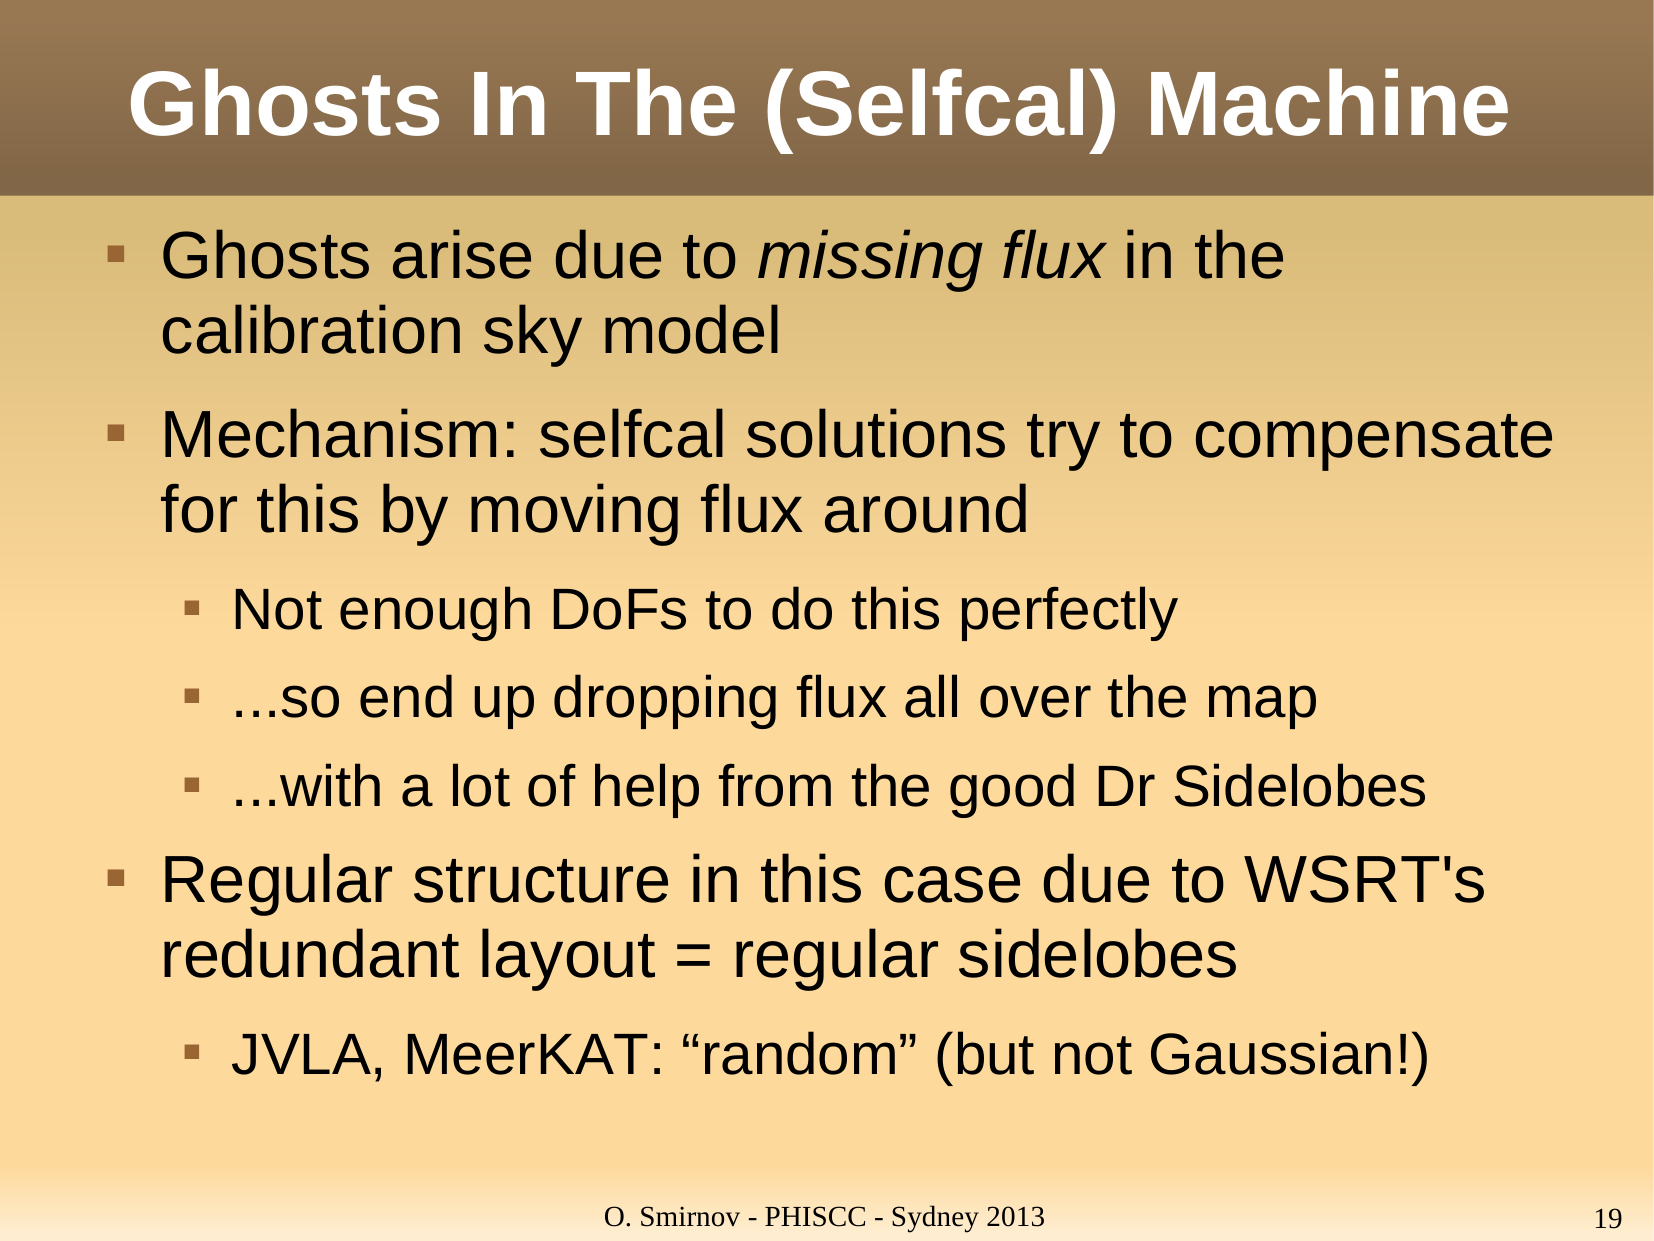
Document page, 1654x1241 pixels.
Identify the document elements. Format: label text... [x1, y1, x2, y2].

list Ghosts arise due to missing flux in the calibration sky model Mechanism: selfcal solutions try to compensate for this by moving flux around Not enough DoFs to do this perfectly ...so end up dropping flux all over the map ...with a lot of help from the good Dr Sidelobes Regular structure in this case due to WSRT's redundant layout = regular sidelobes JVLA, MeerKAT: “random” (but not Gaussian!) [90, 218, 1579, 1087]
picture [0, 0, 1654, 1241]
title Ghosts In The (Selfcal) Machine [76, 0, 1565, 208]
